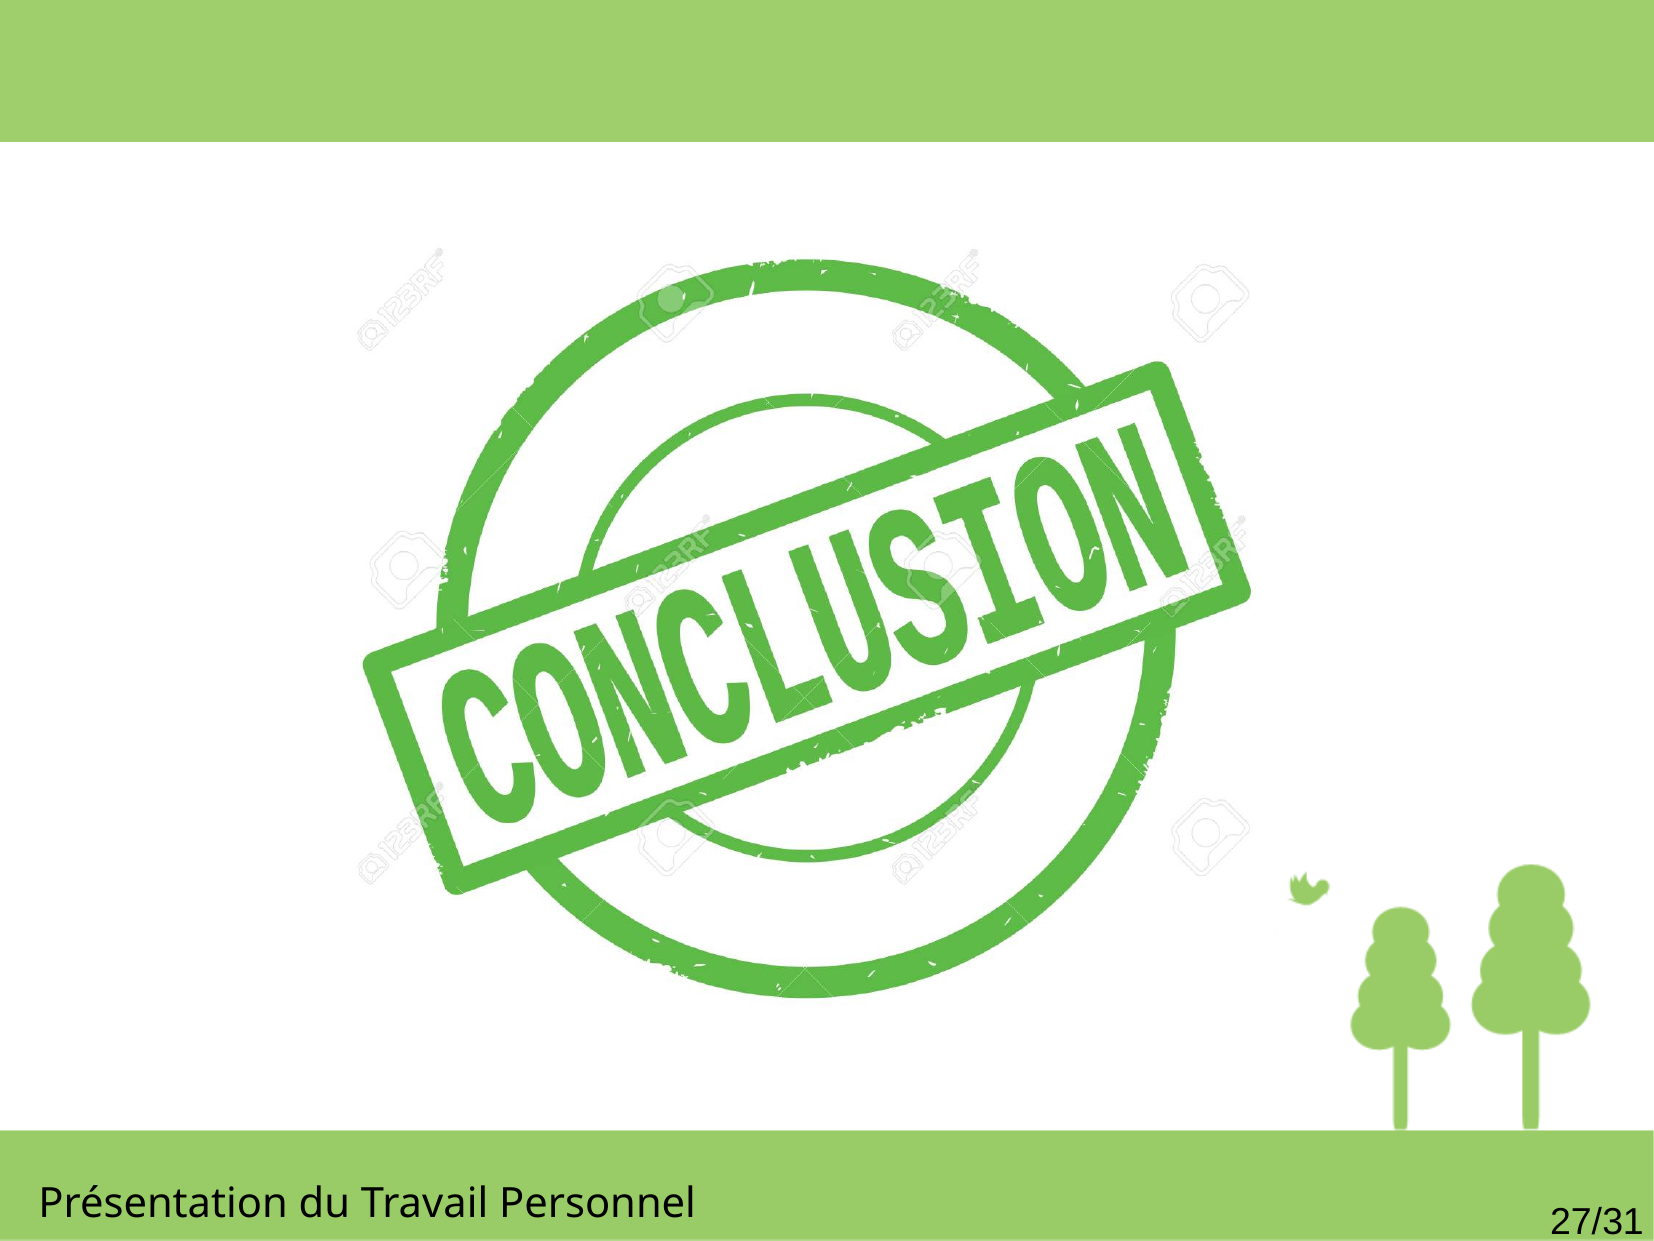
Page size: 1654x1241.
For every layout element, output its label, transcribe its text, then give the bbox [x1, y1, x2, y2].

picture [0, 142, 1654, 1241]
text_box Présentation du Travail Personnel [23, 1165, 1441, 1229]
text_box [0, 0, 1654, 142]
text_box <numéro>/31 [1535, 1192, 1654, 1241]
